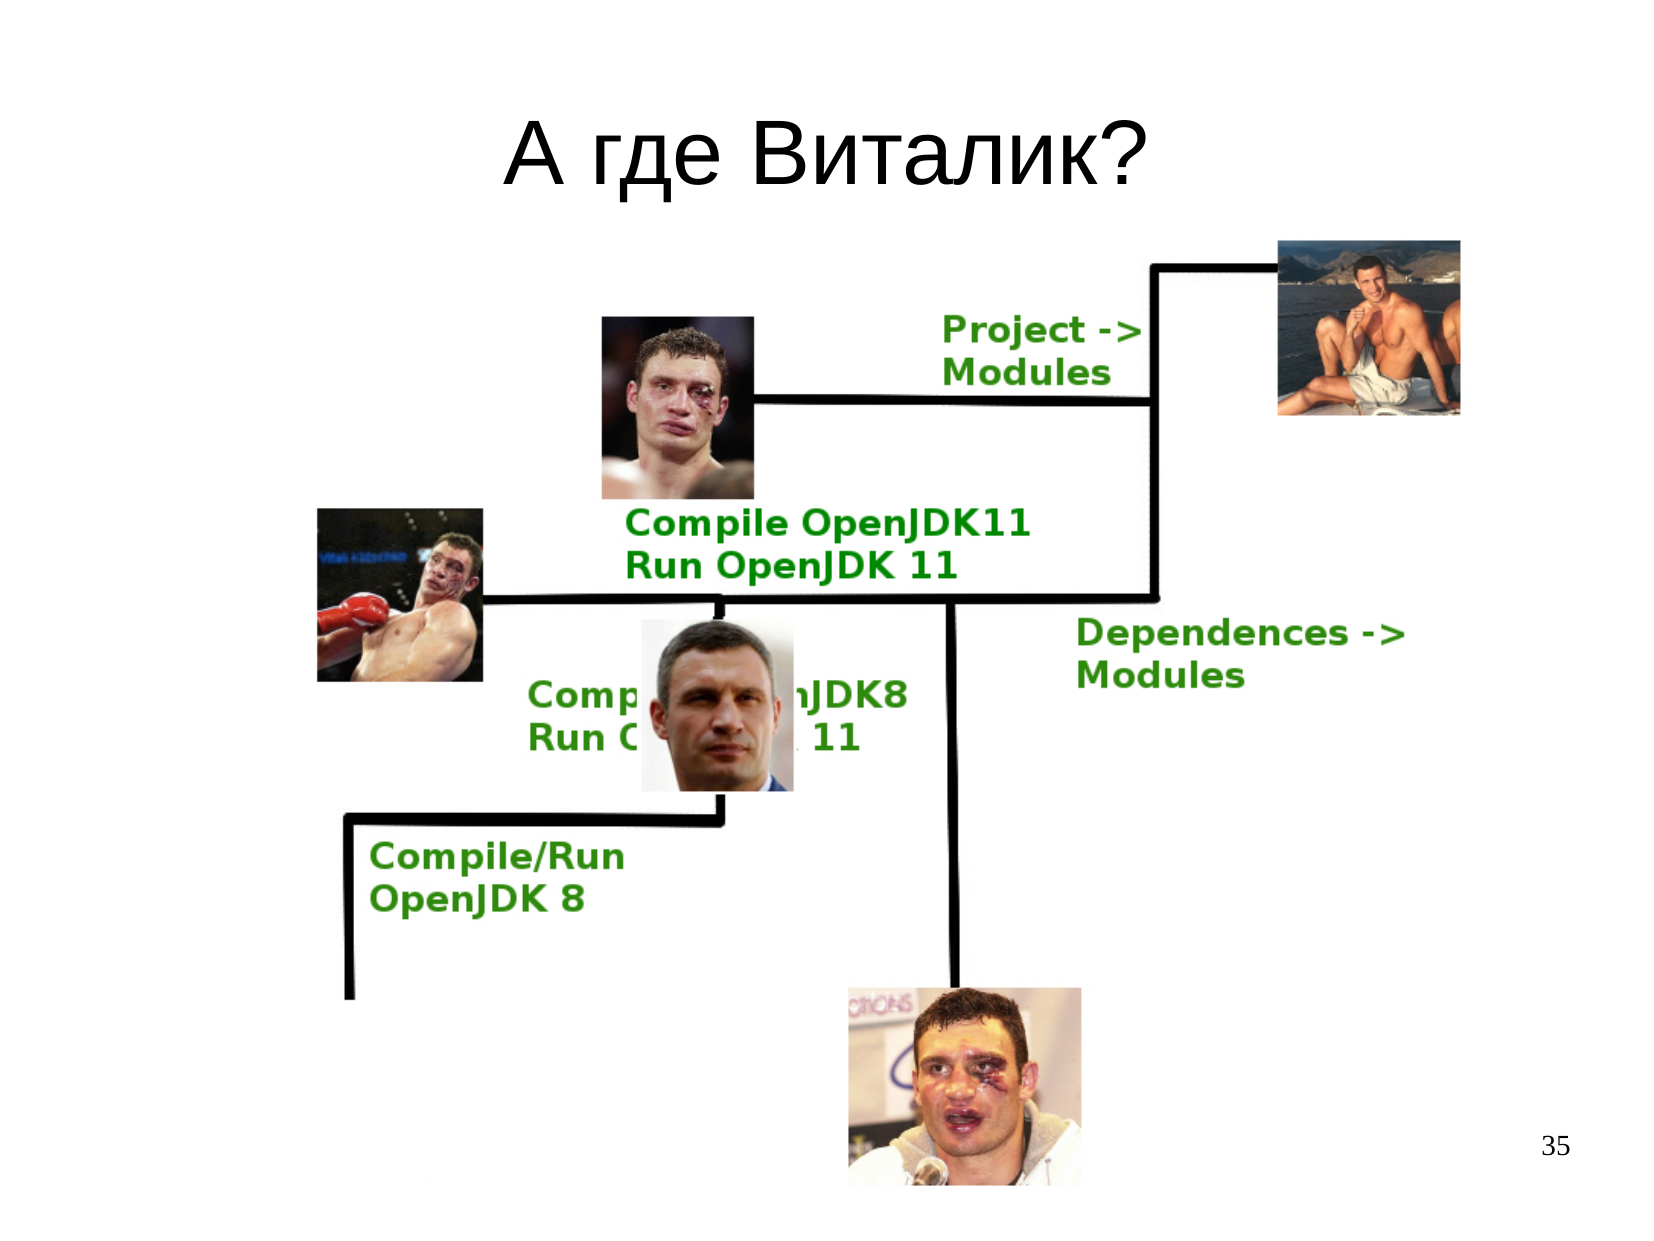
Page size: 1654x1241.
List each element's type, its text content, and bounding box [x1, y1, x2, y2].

picture [118, 224, 1482, 1198]
title А где Виталик? [82, 49, 1571, 257]
